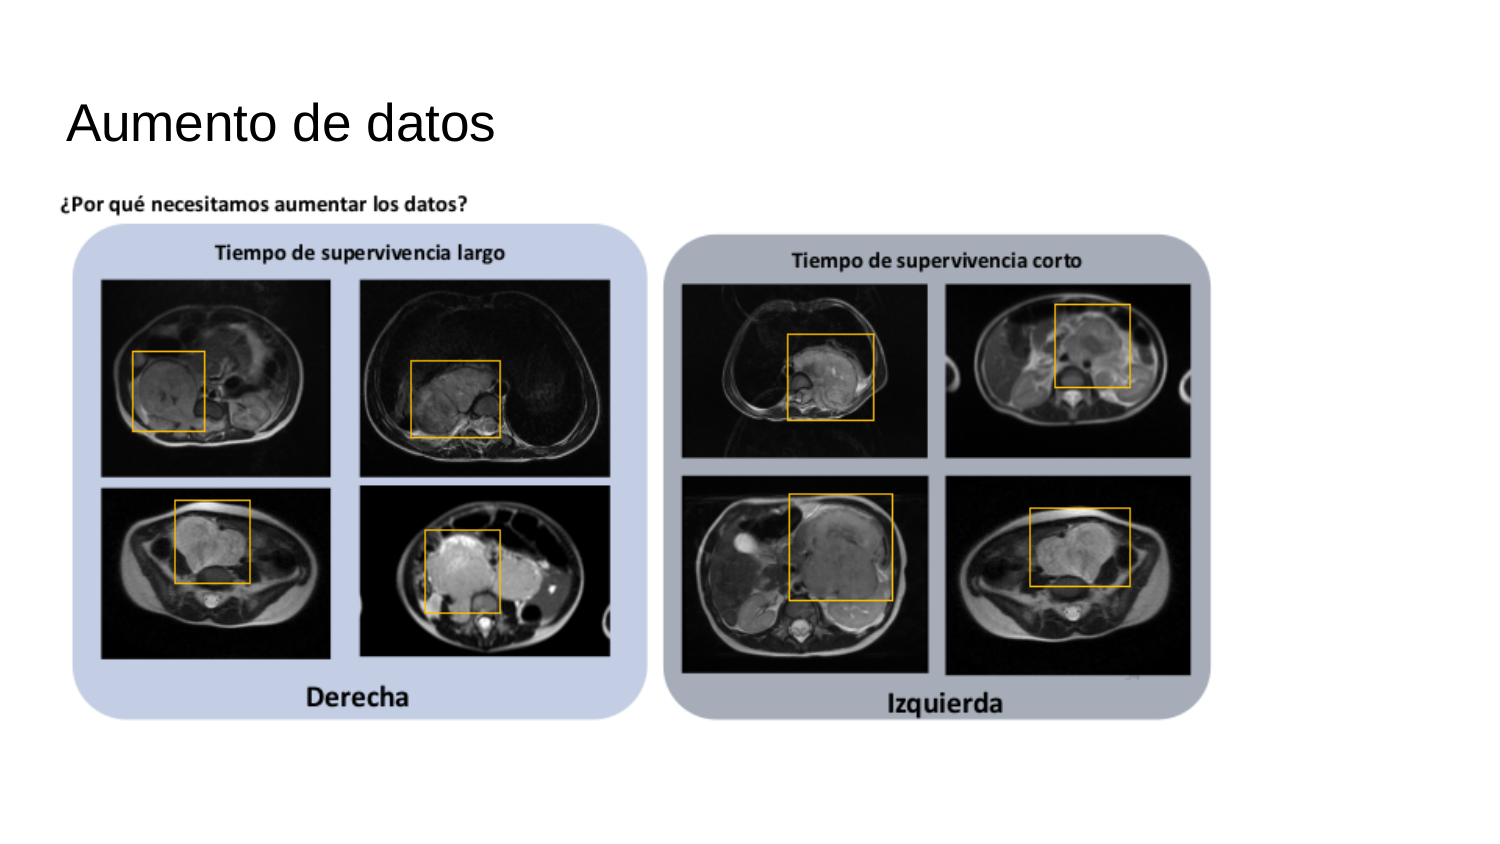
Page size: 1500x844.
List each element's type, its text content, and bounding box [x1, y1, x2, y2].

title Aumento de datos [51, 72, 1449, 167]
picture [51, 188, 1214, 727]
